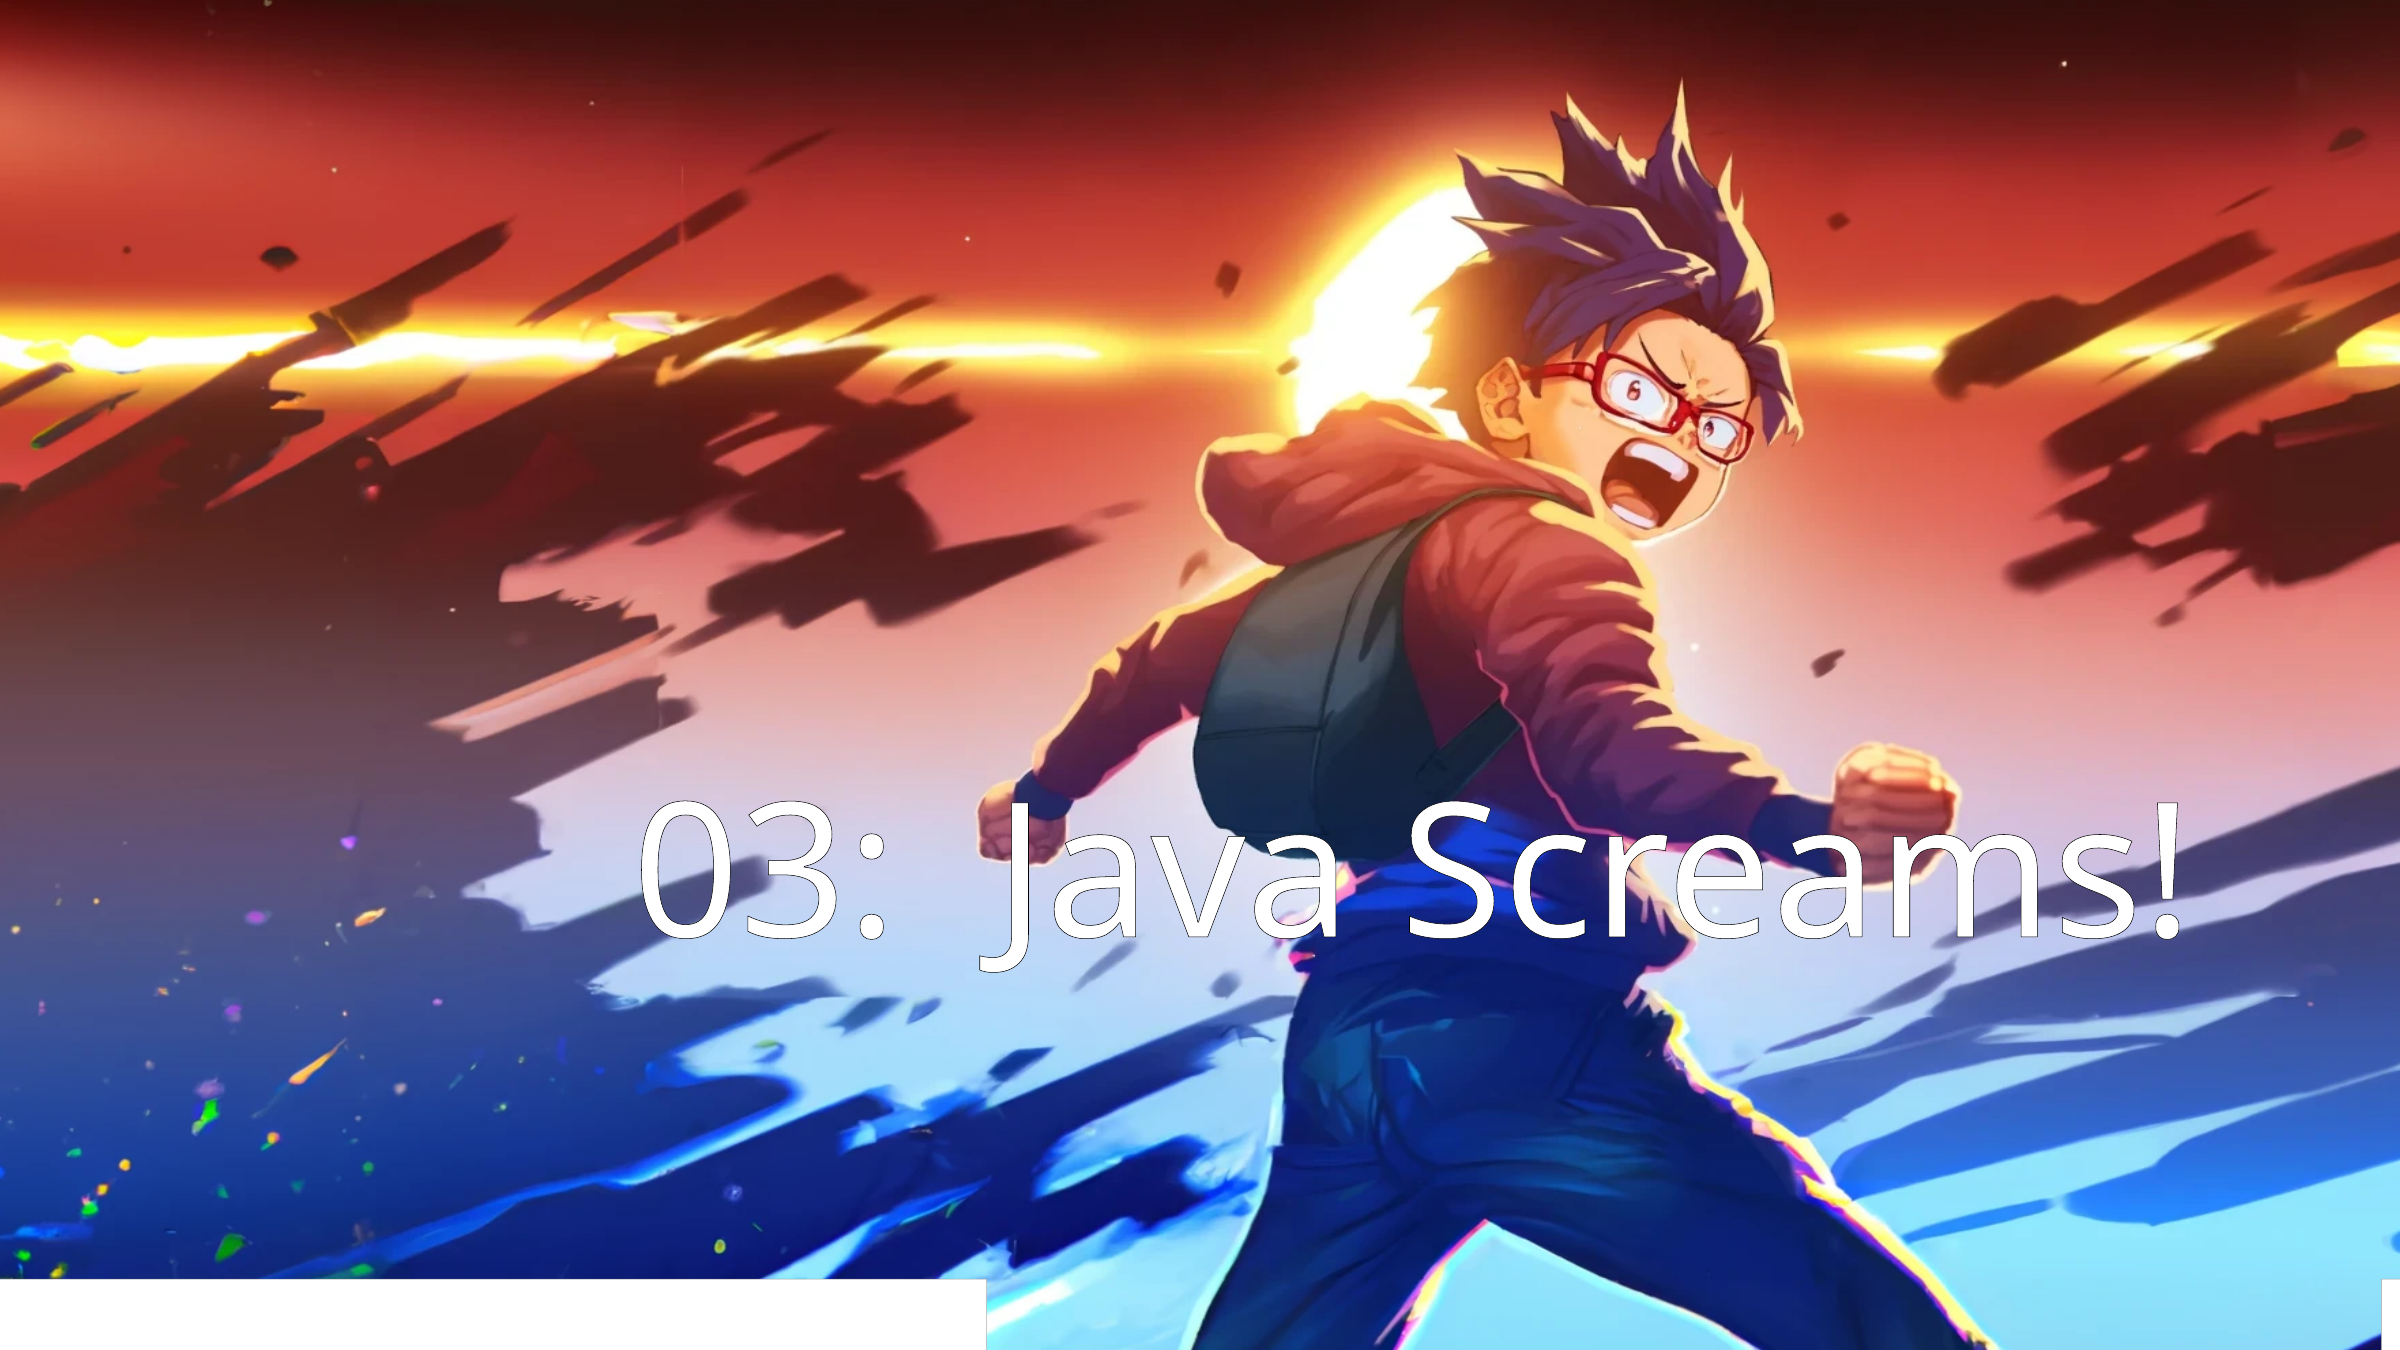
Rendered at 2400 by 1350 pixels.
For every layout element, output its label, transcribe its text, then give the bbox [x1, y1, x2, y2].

picture [0, 0, 2400, 1350]
text_box 03: Java Screams! [617, 728, 2400, 1202]
